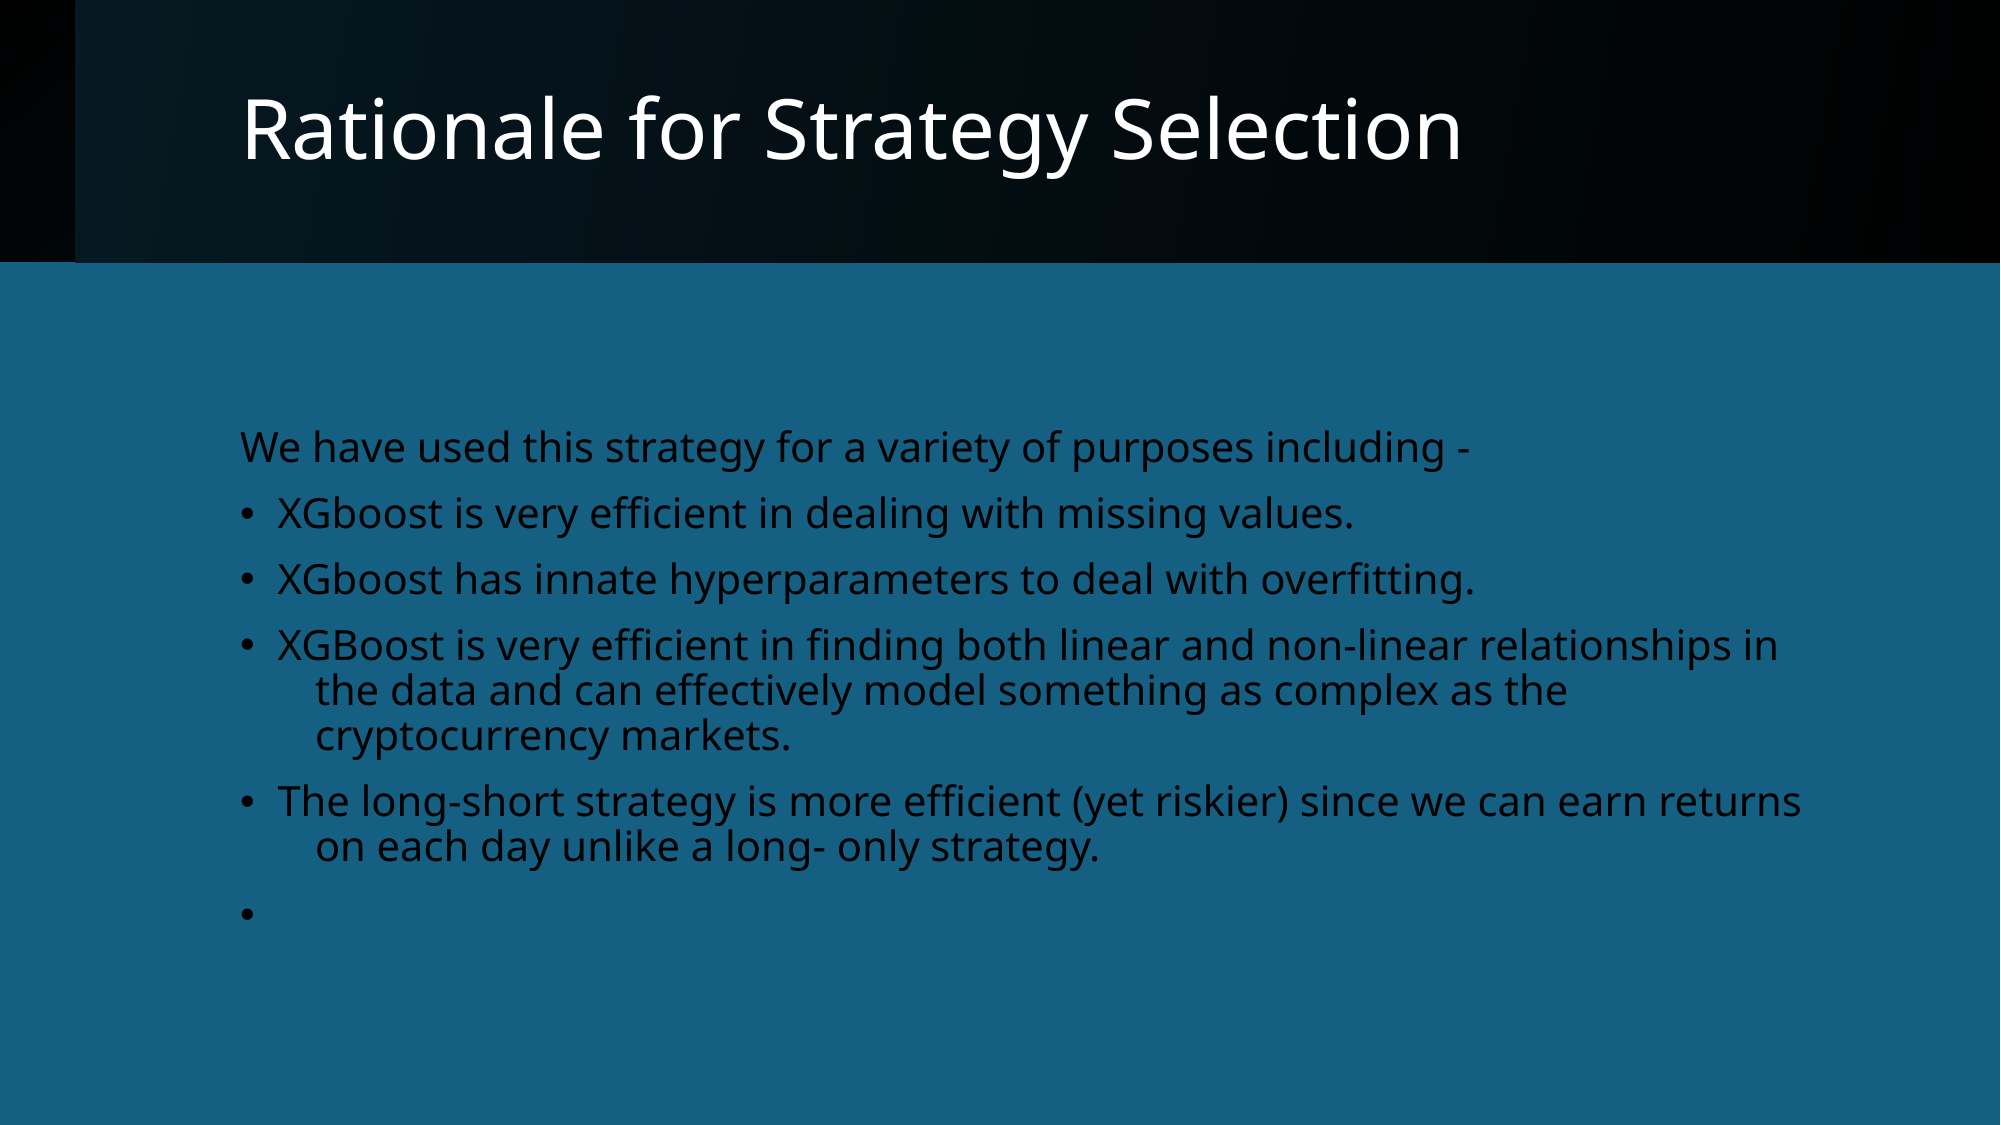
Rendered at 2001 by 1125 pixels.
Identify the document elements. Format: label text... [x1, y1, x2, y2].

list We have used this strategy for a variety of purposes including - XGboost is very efficient in dealing with missing values. XGboost has innate hyperparameters to deal with overfitting. XGBoost is very efficient in finding both linear and non-linear relationships in the data and can effectively model something as complex as the cryptocurrency markets. The long-short strategy is more efficient (yet riskier) since we can earn returns on each day unlike a long- only strategy. [225, 380, 1821, 985]
text_box [0, 0, 2000, 1125]
title Rationale for Strategy Selection [225, 48, 1849, 218]
